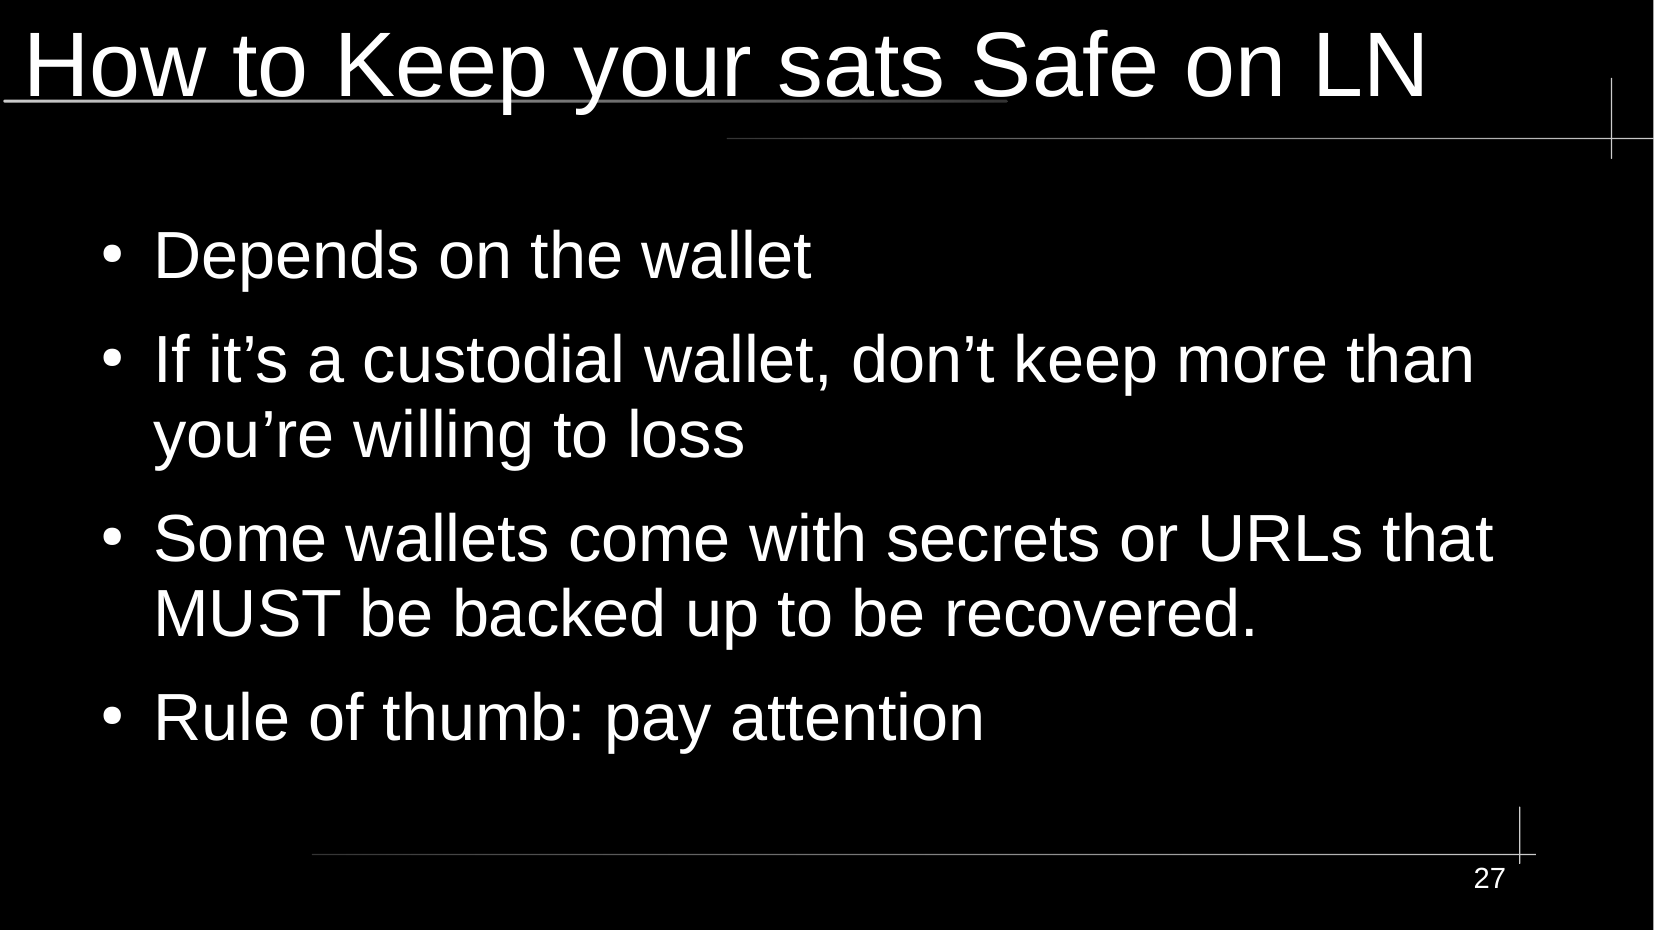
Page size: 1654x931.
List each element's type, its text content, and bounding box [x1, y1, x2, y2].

list Depends on the wallet If it’s a custodial wallet, don’t keep more than you’re willing to loss Some wallets come with secrets or URLs that MUST be backed up to be recovered. Rule of thumb: pay attention [82, 217, 1571, 758]
title How to Keep your sats Safe on LN [23, 11, 1589, 119]
